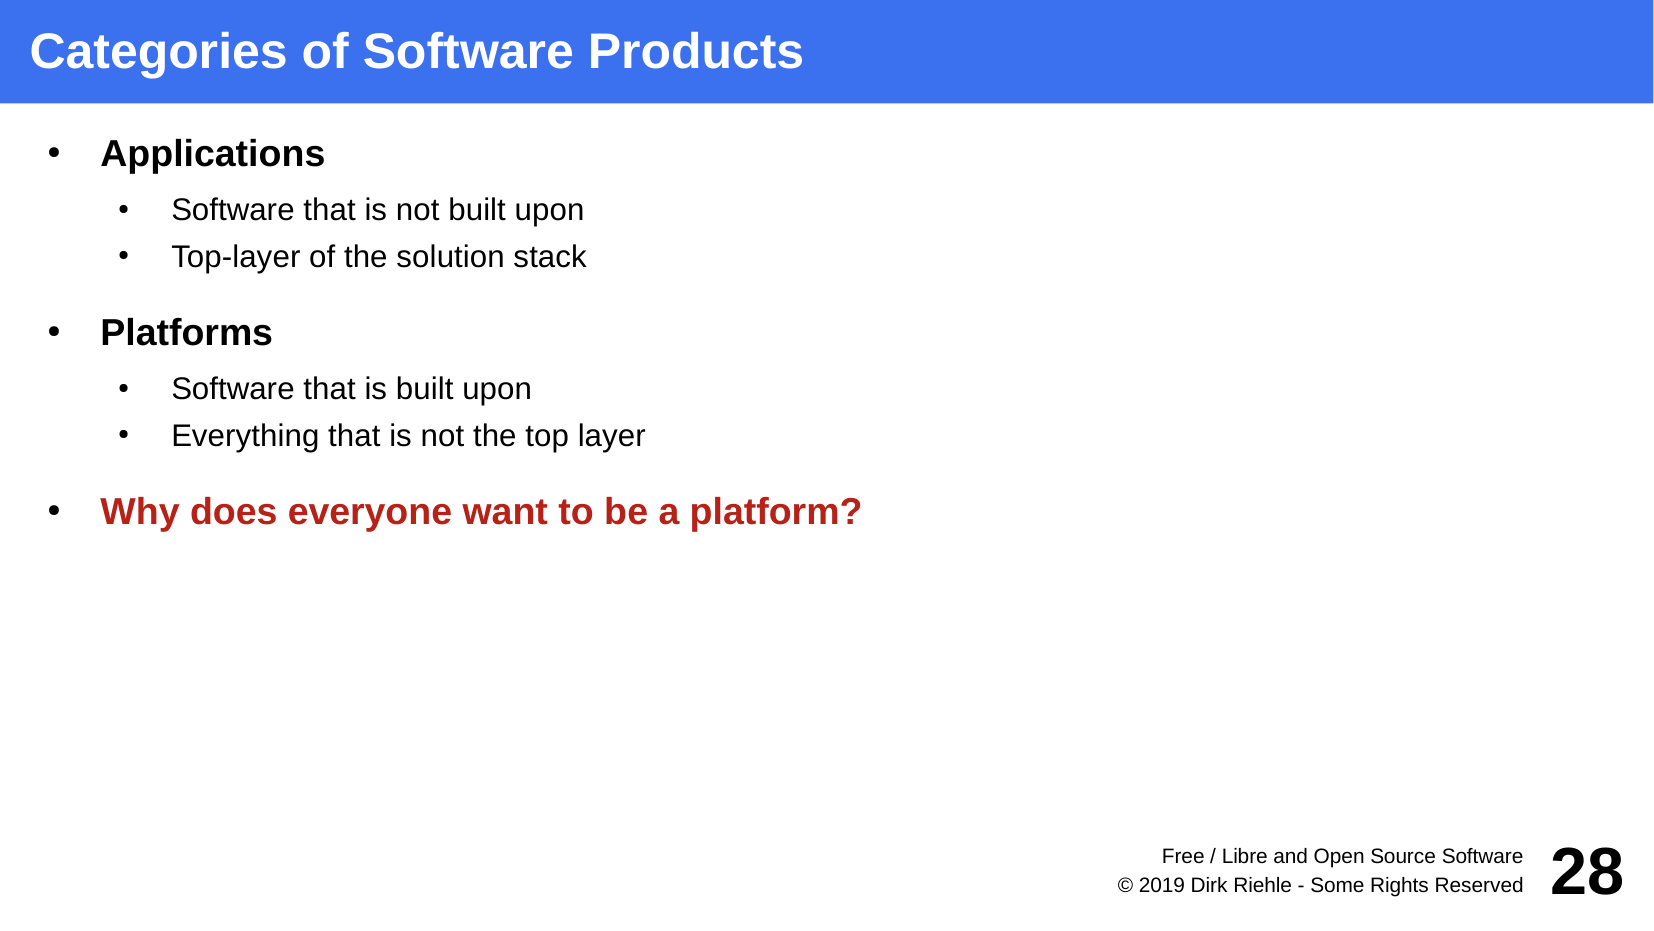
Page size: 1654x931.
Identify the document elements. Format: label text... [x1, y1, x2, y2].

list Applications Software that is not built upon Top-layer of the solution stack Platforms Software that is built upon Everything that is not the top layer Why does everyone want to be a platform? [29, 132, 1625, 813]
title Categories of Software Products [0, 0, 1654, 104]
